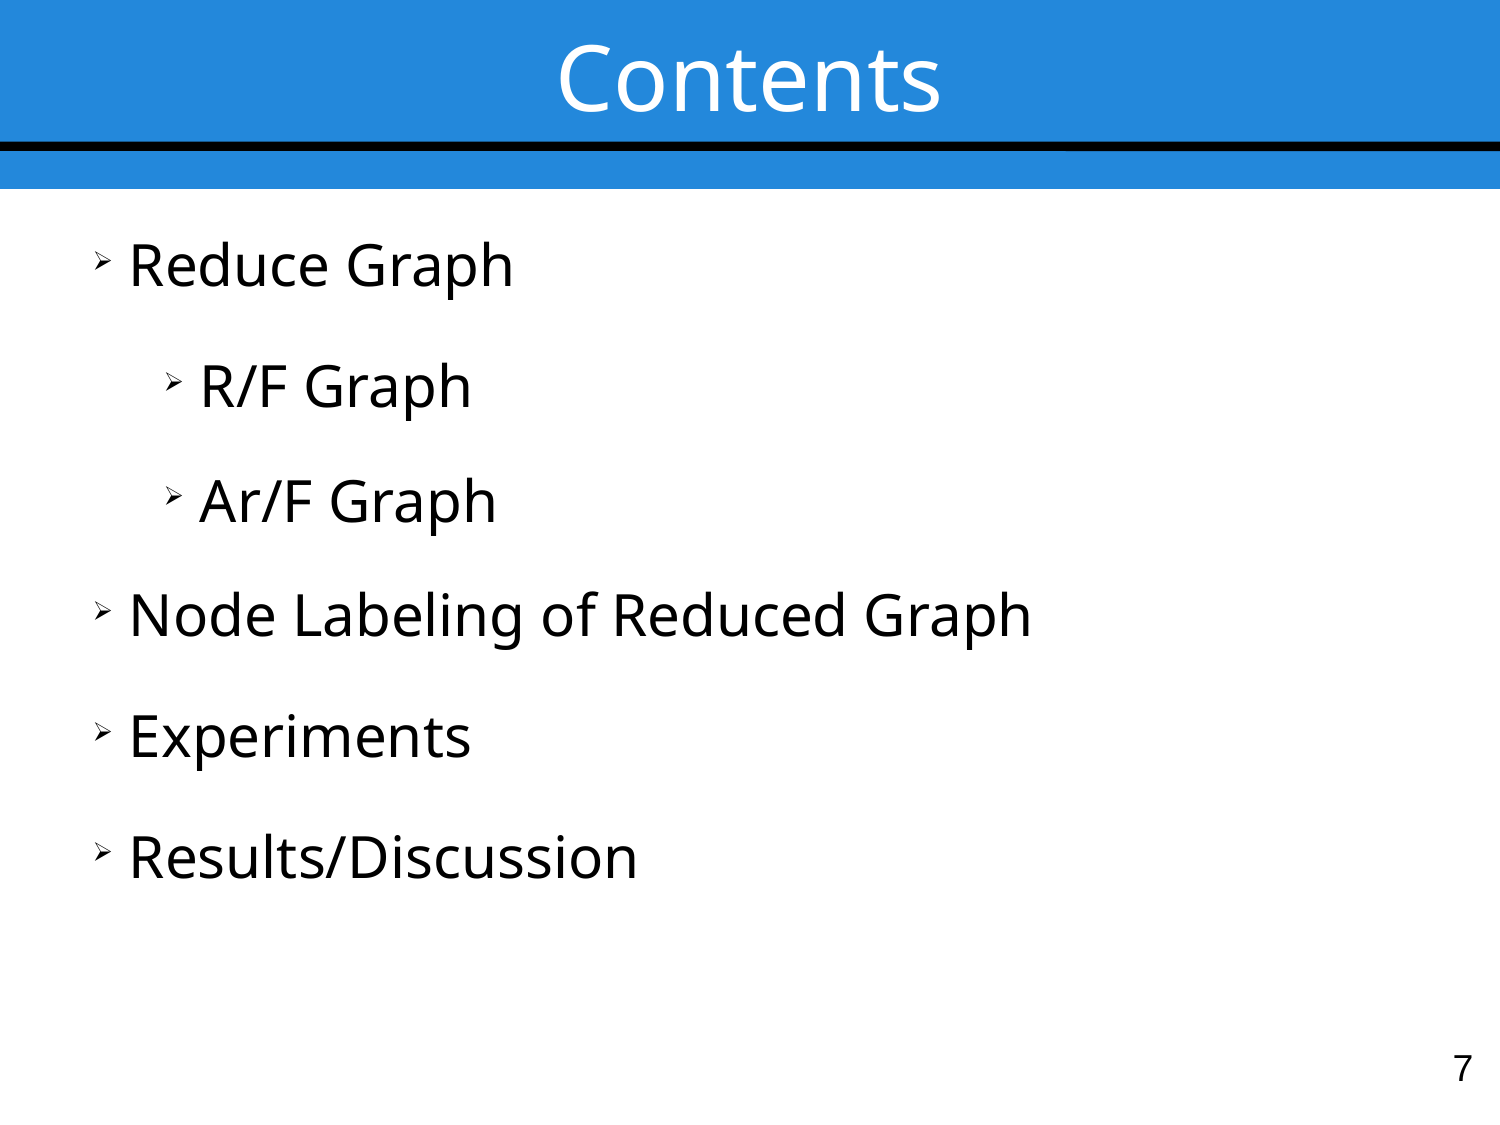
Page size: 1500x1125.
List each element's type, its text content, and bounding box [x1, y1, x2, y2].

title Contents [75, 29, 1425, 122]
list Reduce Graph R/F Graph Ar/F Graph Node Labeling of Reduced Graph Experiments Results/Discussion [75, 212, 1425, 1075]
